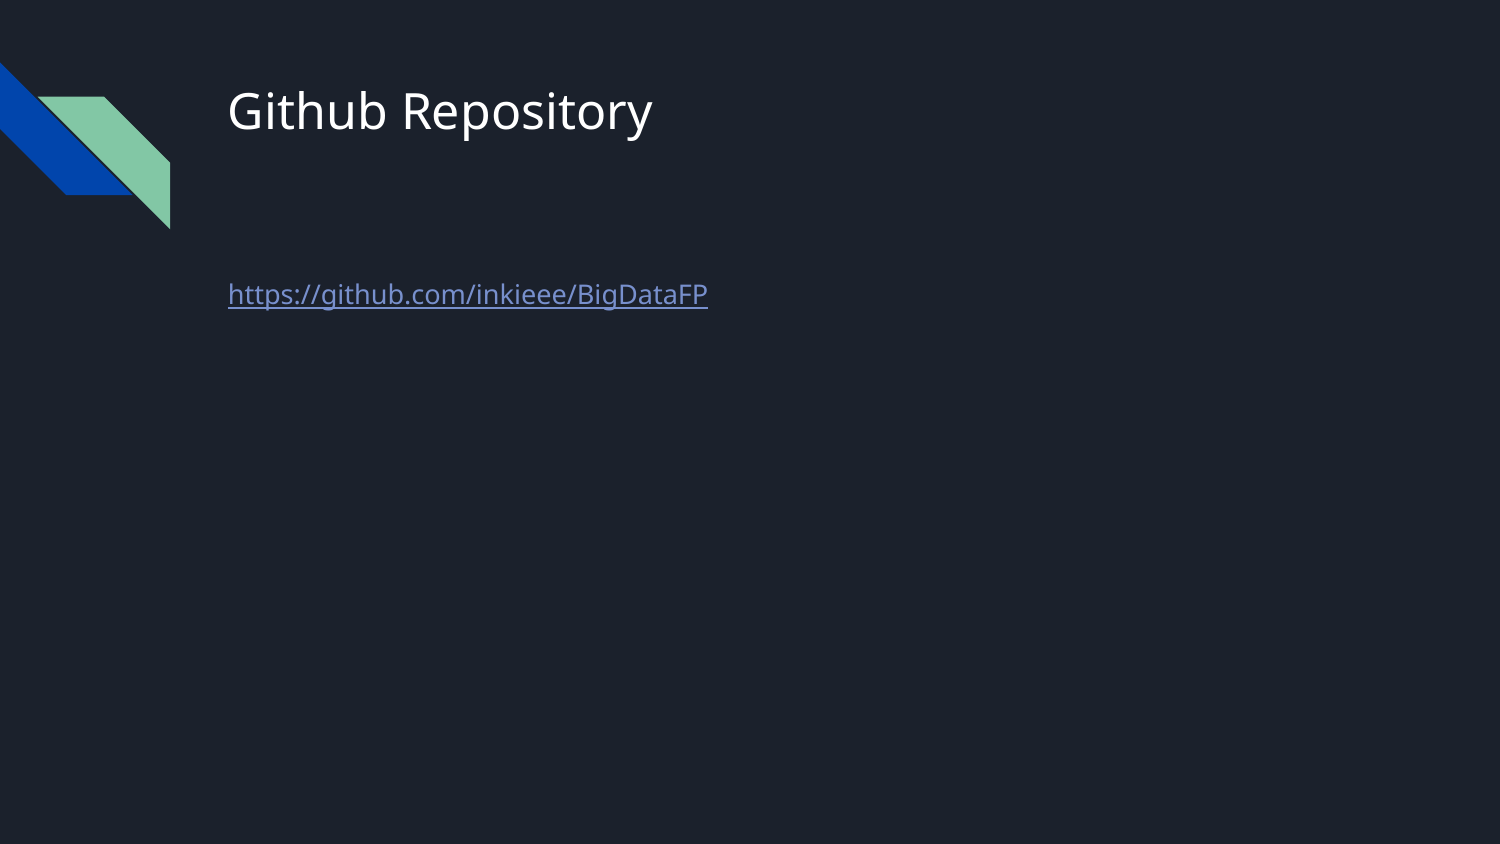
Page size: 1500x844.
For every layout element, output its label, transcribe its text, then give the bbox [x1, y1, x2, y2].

title Github Repository [212, 64, 1368, 215]
list https://github.com/inkieee/BigDataFP [212, 257, 1368, 735]
